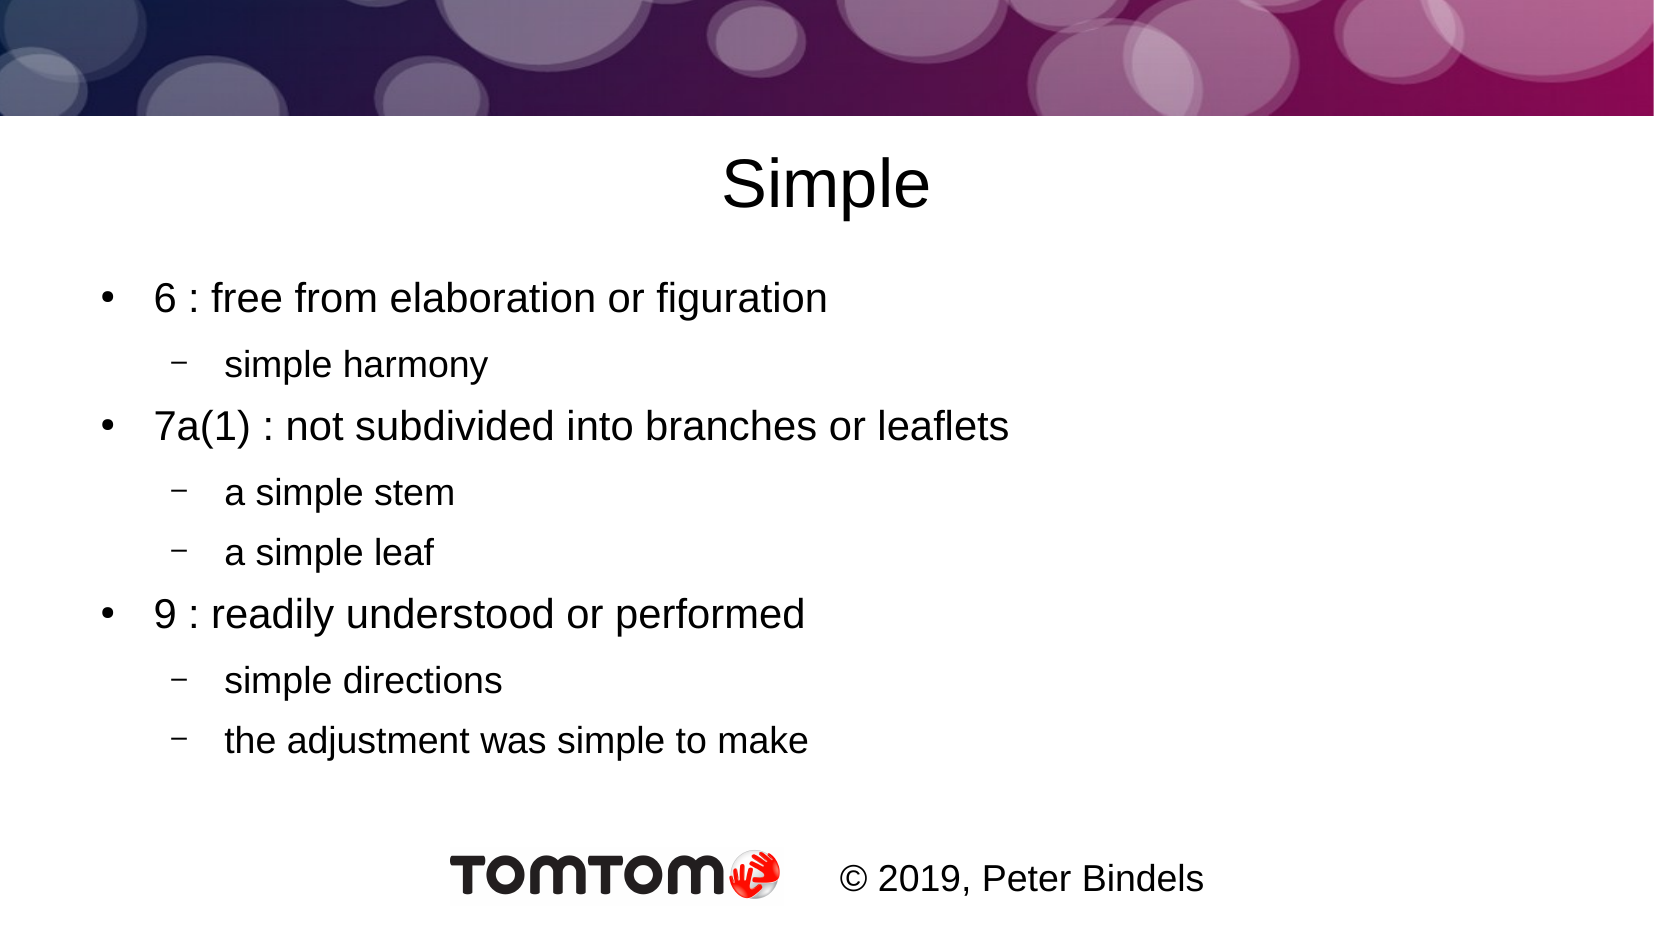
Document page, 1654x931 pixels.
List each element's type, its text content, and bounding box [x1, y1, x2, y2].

title Simple [82, 119, 1571, 249]
picture [450, 847, 784, 906]
picture [0, 0, 1654, 116]
list 6 : free from elaboration or figuration simple harmony 7a(1) : not subdivided into branches or leaflets a simple stem a simple leaf 9 : readily understood or performed simple directions the adjustment was simple to make [82, 274, 1571, 815]
